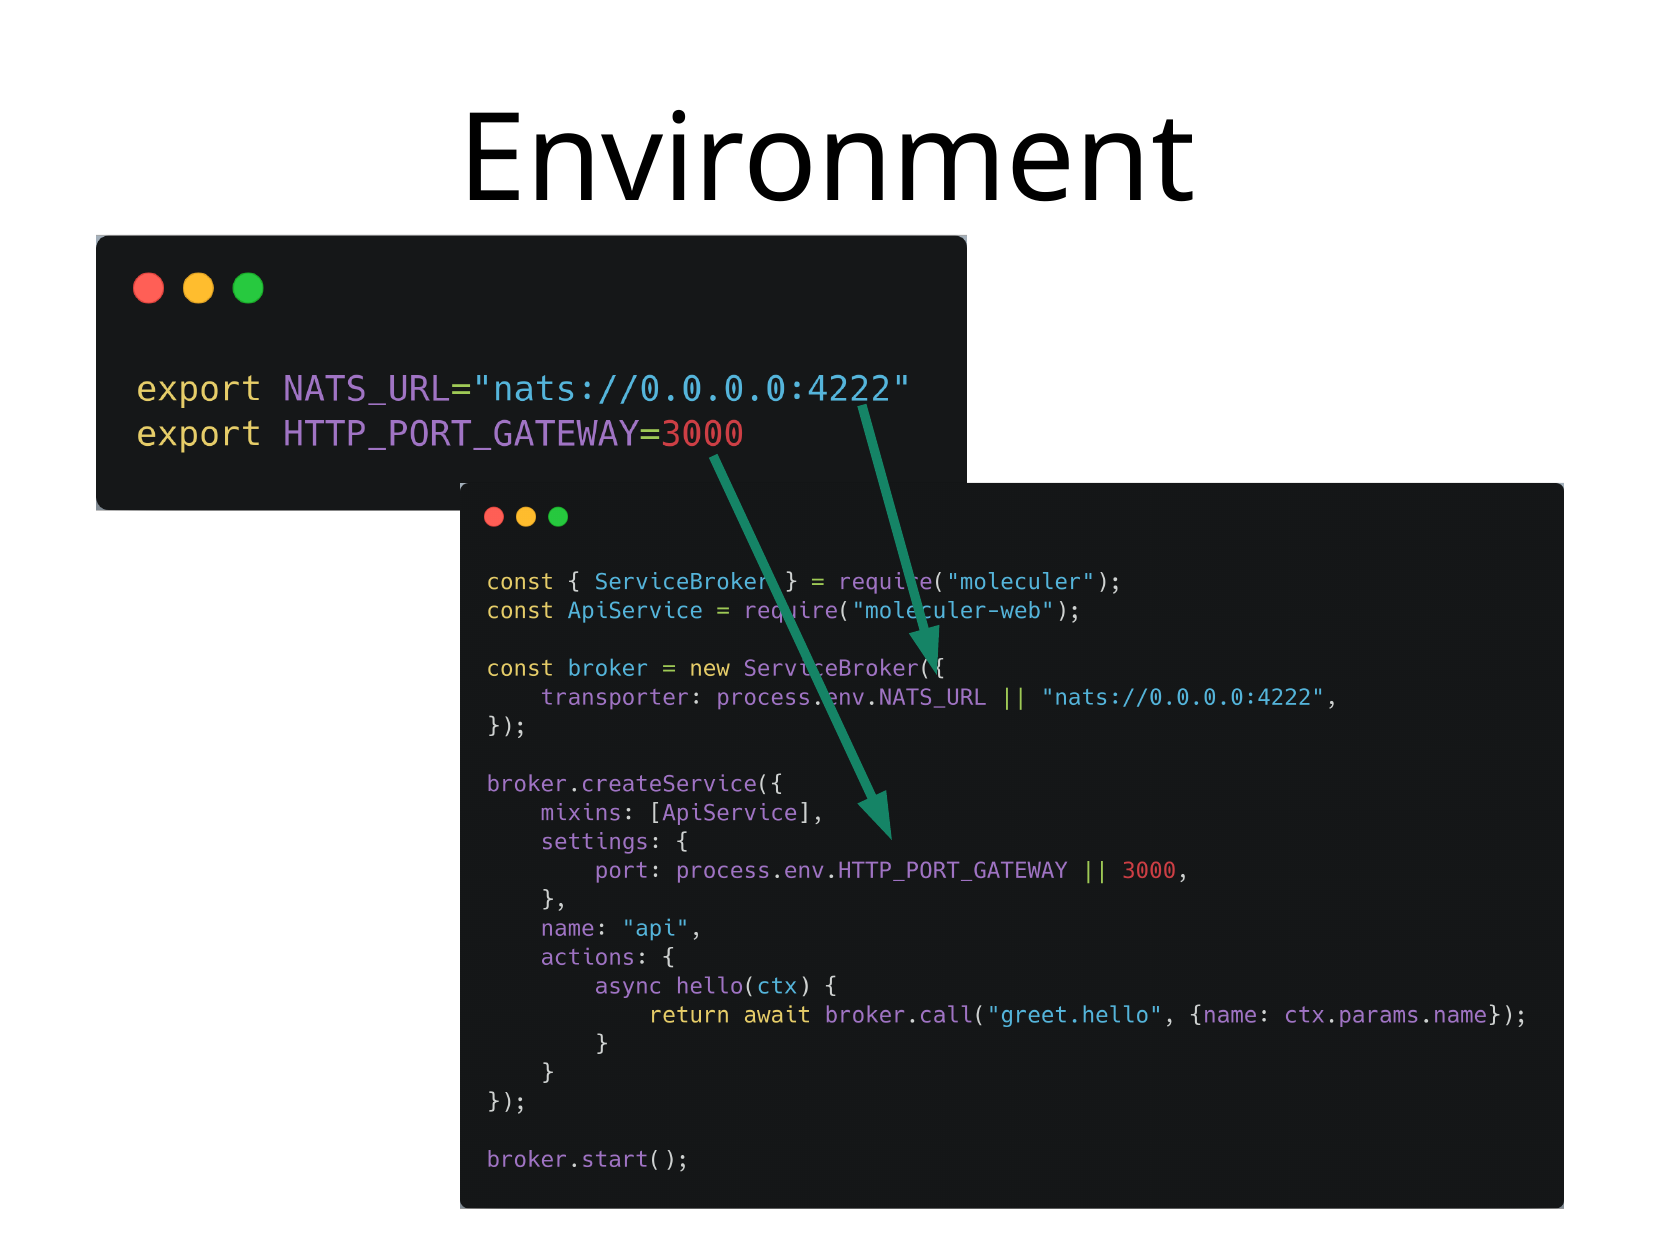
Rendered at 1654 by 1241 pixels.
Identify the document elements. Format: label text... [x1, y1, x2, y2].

title Environment [82, 49, 1571, 257]
picture [96, 234, 1564, 1209]
